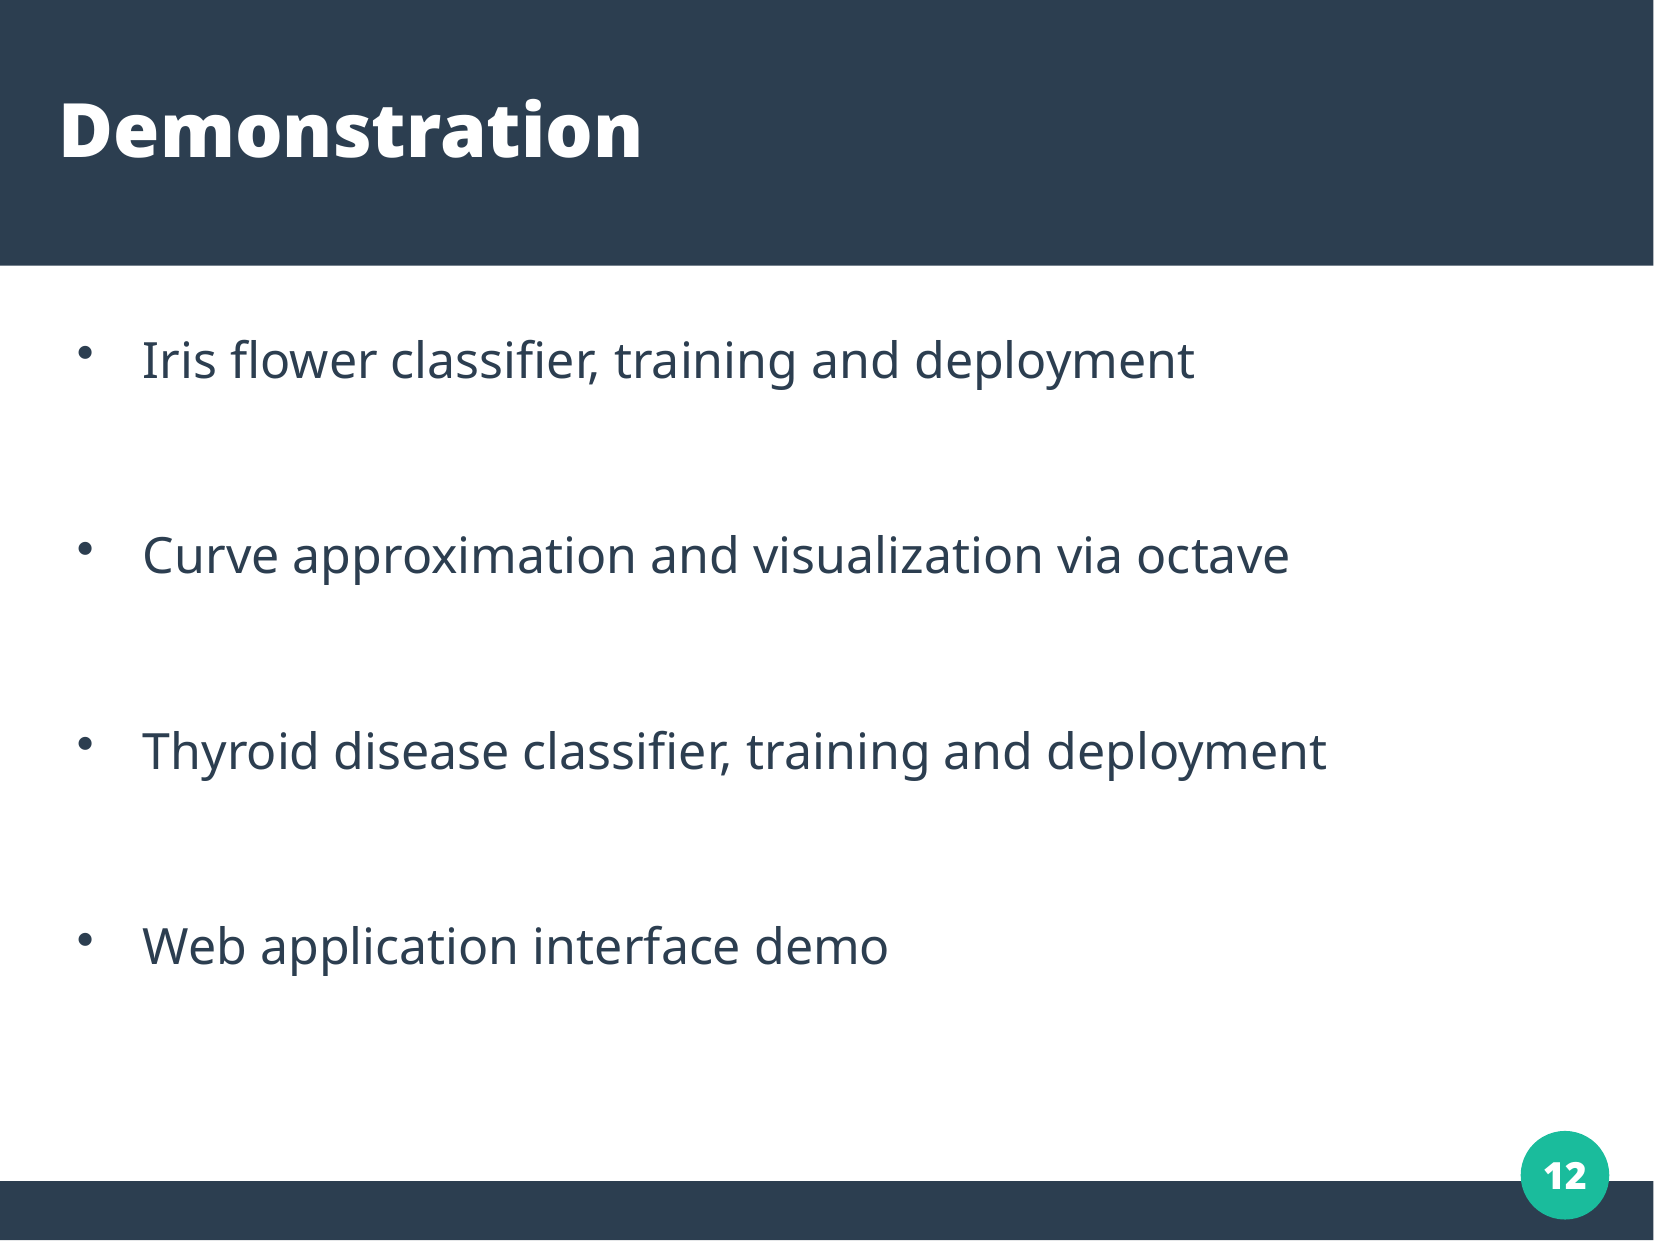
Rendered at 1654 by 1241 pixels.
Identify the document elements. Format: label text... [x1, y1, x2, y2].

title Demonstration [59, 49, 1595, 207]
list Iris flower classifier, training and deployment Curve approximation and visualization via octave Thyroid disease classifier, training and deployment Web application interface demo [59, 324, 1595, 1152]
